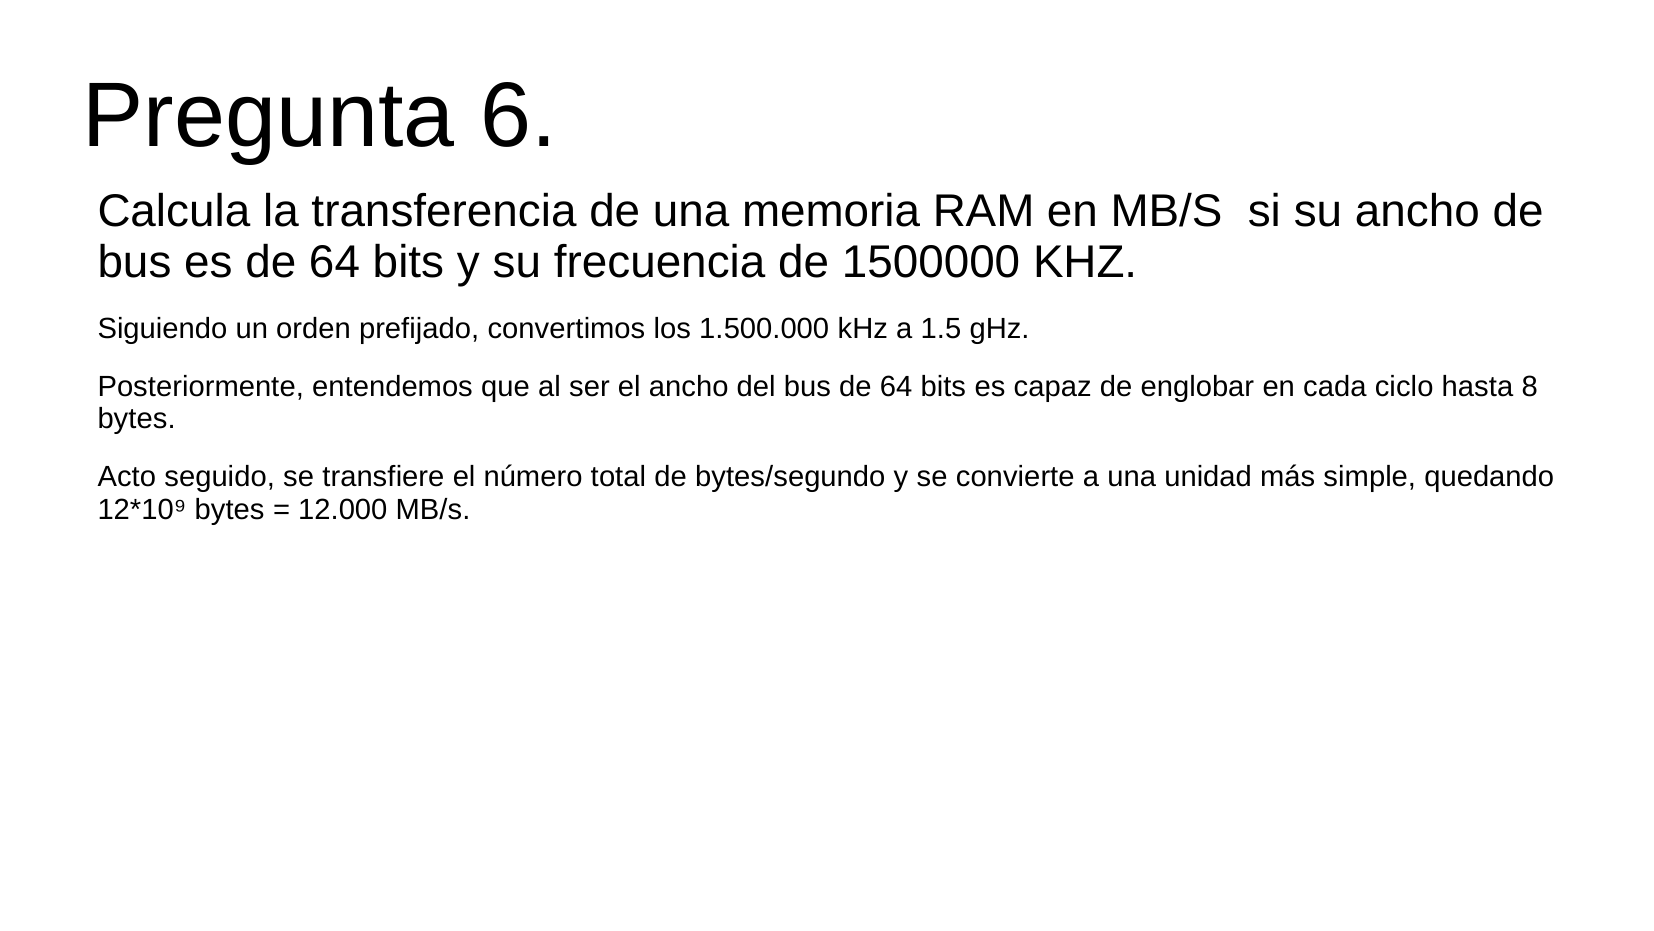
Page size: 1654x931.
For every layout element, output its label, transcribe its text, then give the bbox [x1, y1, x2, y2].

text_box Calcula la transferencia de una memoria RAM en MB/S si su ancho de bus es de 64 bits y su frecuencia de 1500000 KHZ. Siguiendo un orden prefijado, convertimos los 1.500.000 kHz a 1.5 gHz. Posteriormente, entendemos que al ser el ancho del bus de 64 bits es capaz de englobar en cada ciclo hasta 8 bytes. Acto seguido, se transfiere el número total de bytes/segundo y se convierte a una unidad más simple, quedando 12*10⁹ bytes = 12.000 MB/s. [82, 177, 1625, 739]
title Pregunta 6. [82, 37, 1571, 177]
